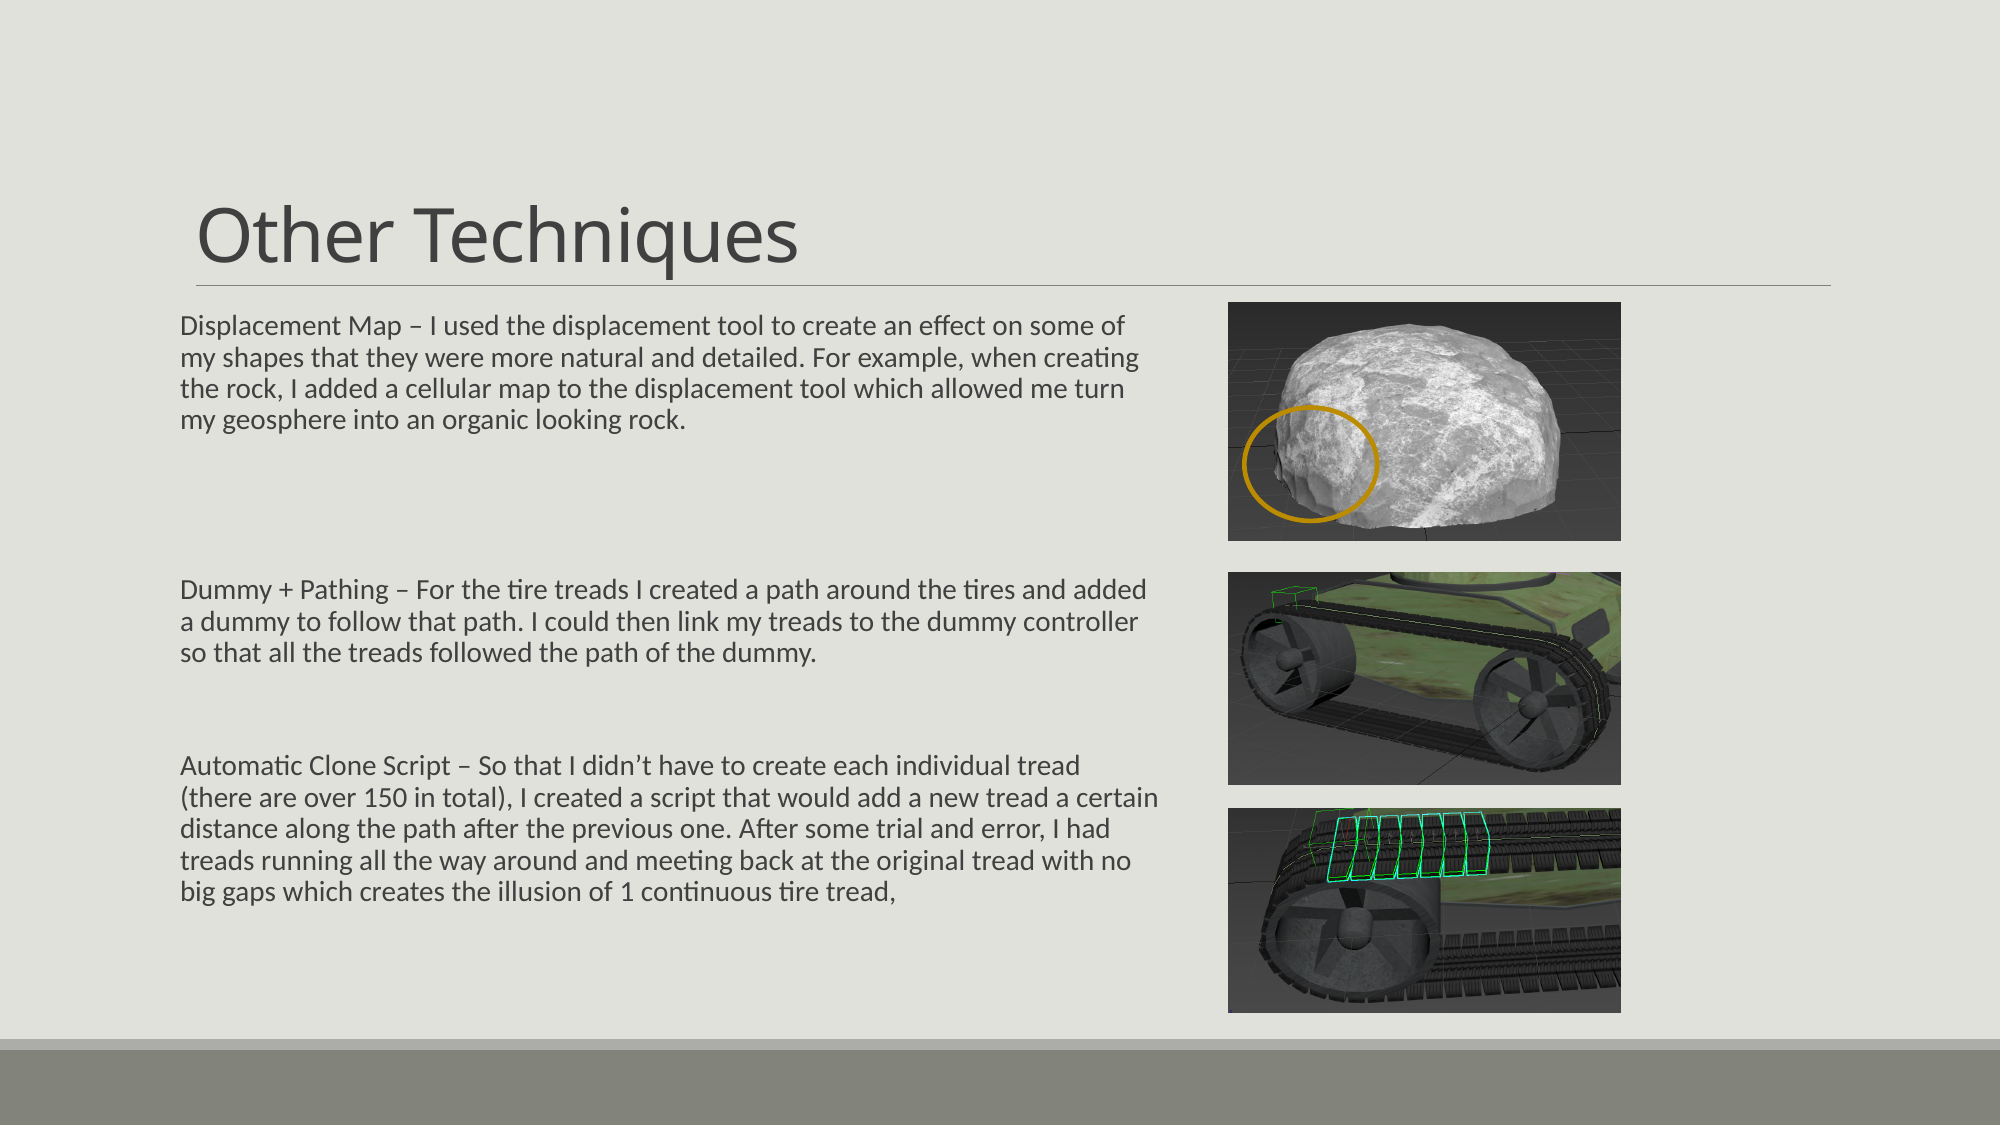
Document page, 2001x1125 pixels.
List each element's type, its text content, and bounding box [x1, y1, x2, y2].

picture [1228, 808, 1621, 1013]
picture [1228, 573, 1621, 785]
title Other Techniques [180, 47, 1831, 286]
list Displacement Map – I used the displacement tool to create an effect on some of my shapes that they were more natural and detailed. For example, when creating the rock, I added a cellular map to the displacement tool which allowed me turn my geosphere into an organic looking rock. Dummy + Pathing – For the tire treads I created a path around the tires and added a dummy to follow that path. I could then link my treads to the dummy controller so that all the treads followed the path of the dummy. Automatic Clone Script – So that I didn’t have to create each individual tread (there are over 150 in total), I created a script that would add a new tread a certain distance along the path after the previous one. After some trial and error, I had treads running all the way around and meeting back at the original tread with no big gaps which creates the illusion of 1 continuous tire tread, [180, 302, 1161, 963]
picture [1228, 302, 1621, 541]
